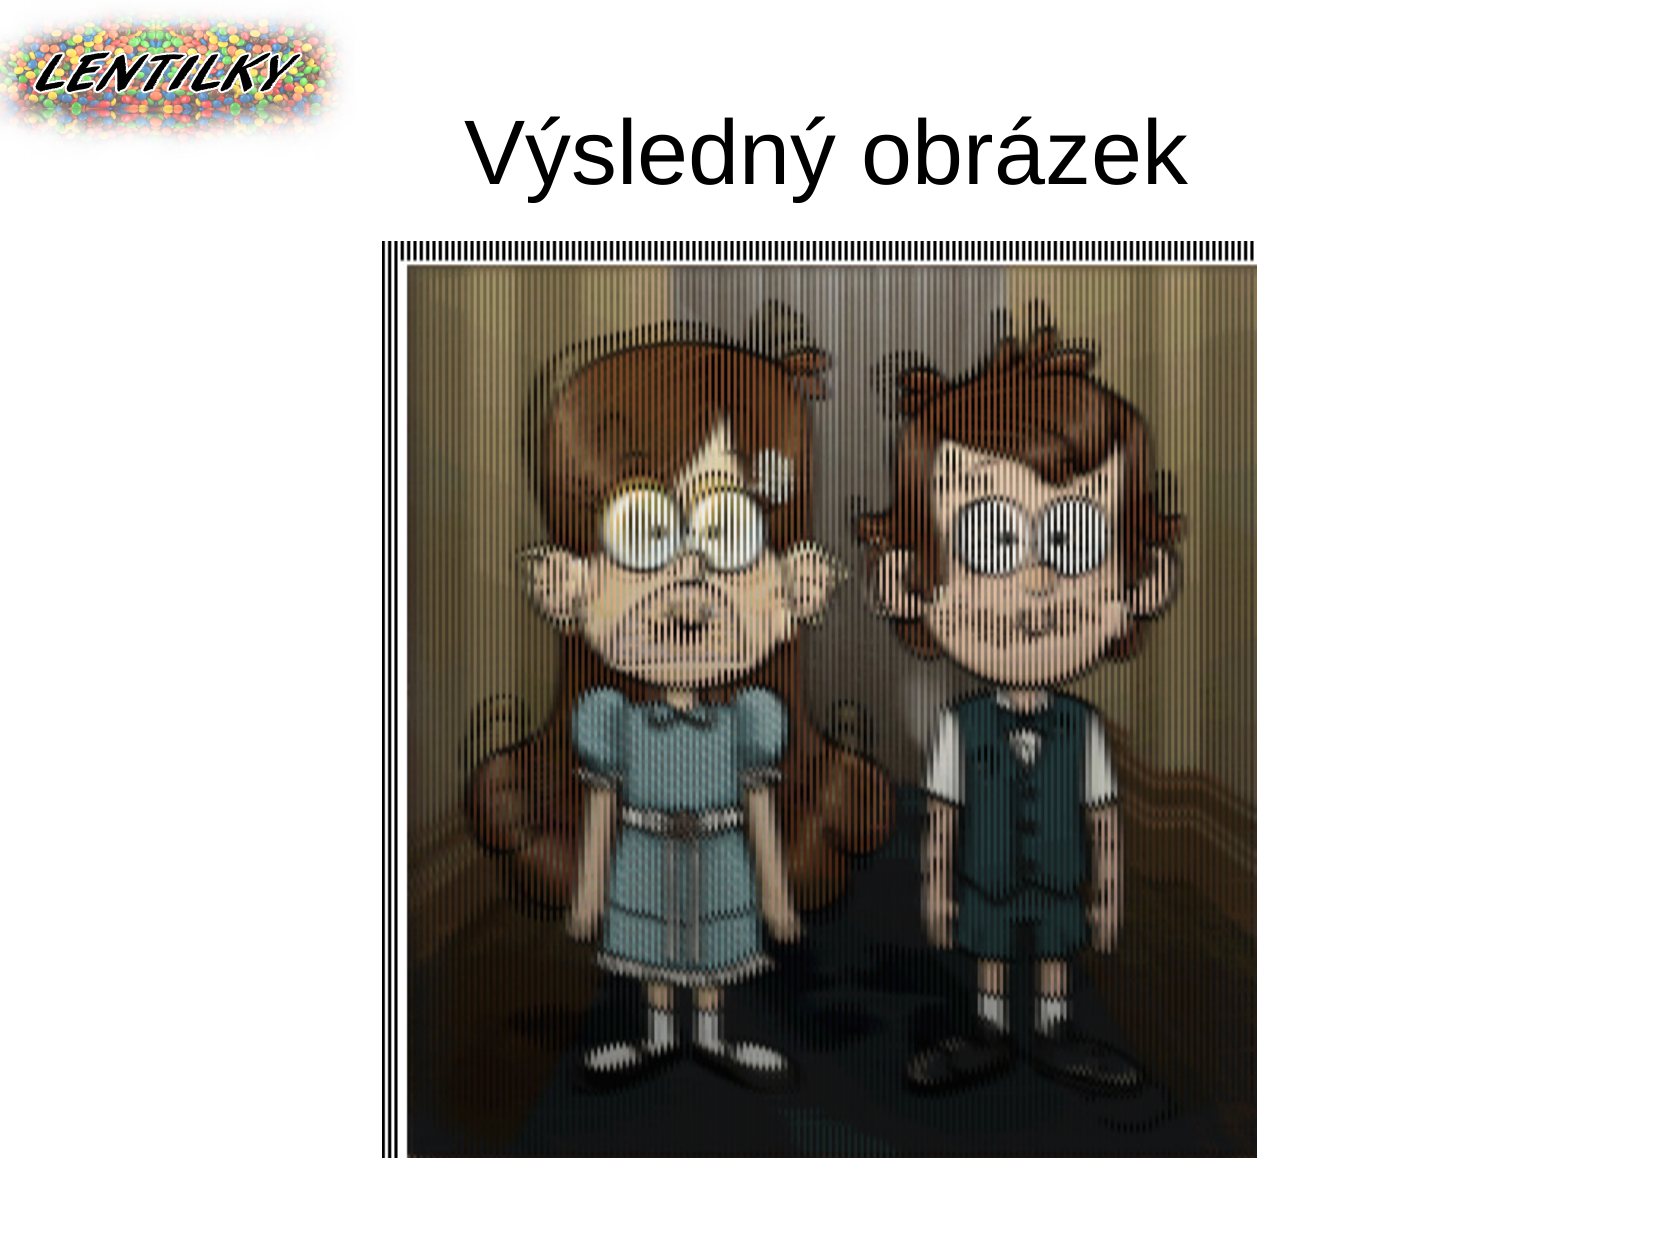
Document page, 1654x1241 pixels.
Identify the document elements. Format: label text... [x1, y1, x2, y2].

picture [382, 241, 1257, 1158]
picture [0, 0, 355, 159]
title Výsledný obrázek [82, 49, 1571, 257]
